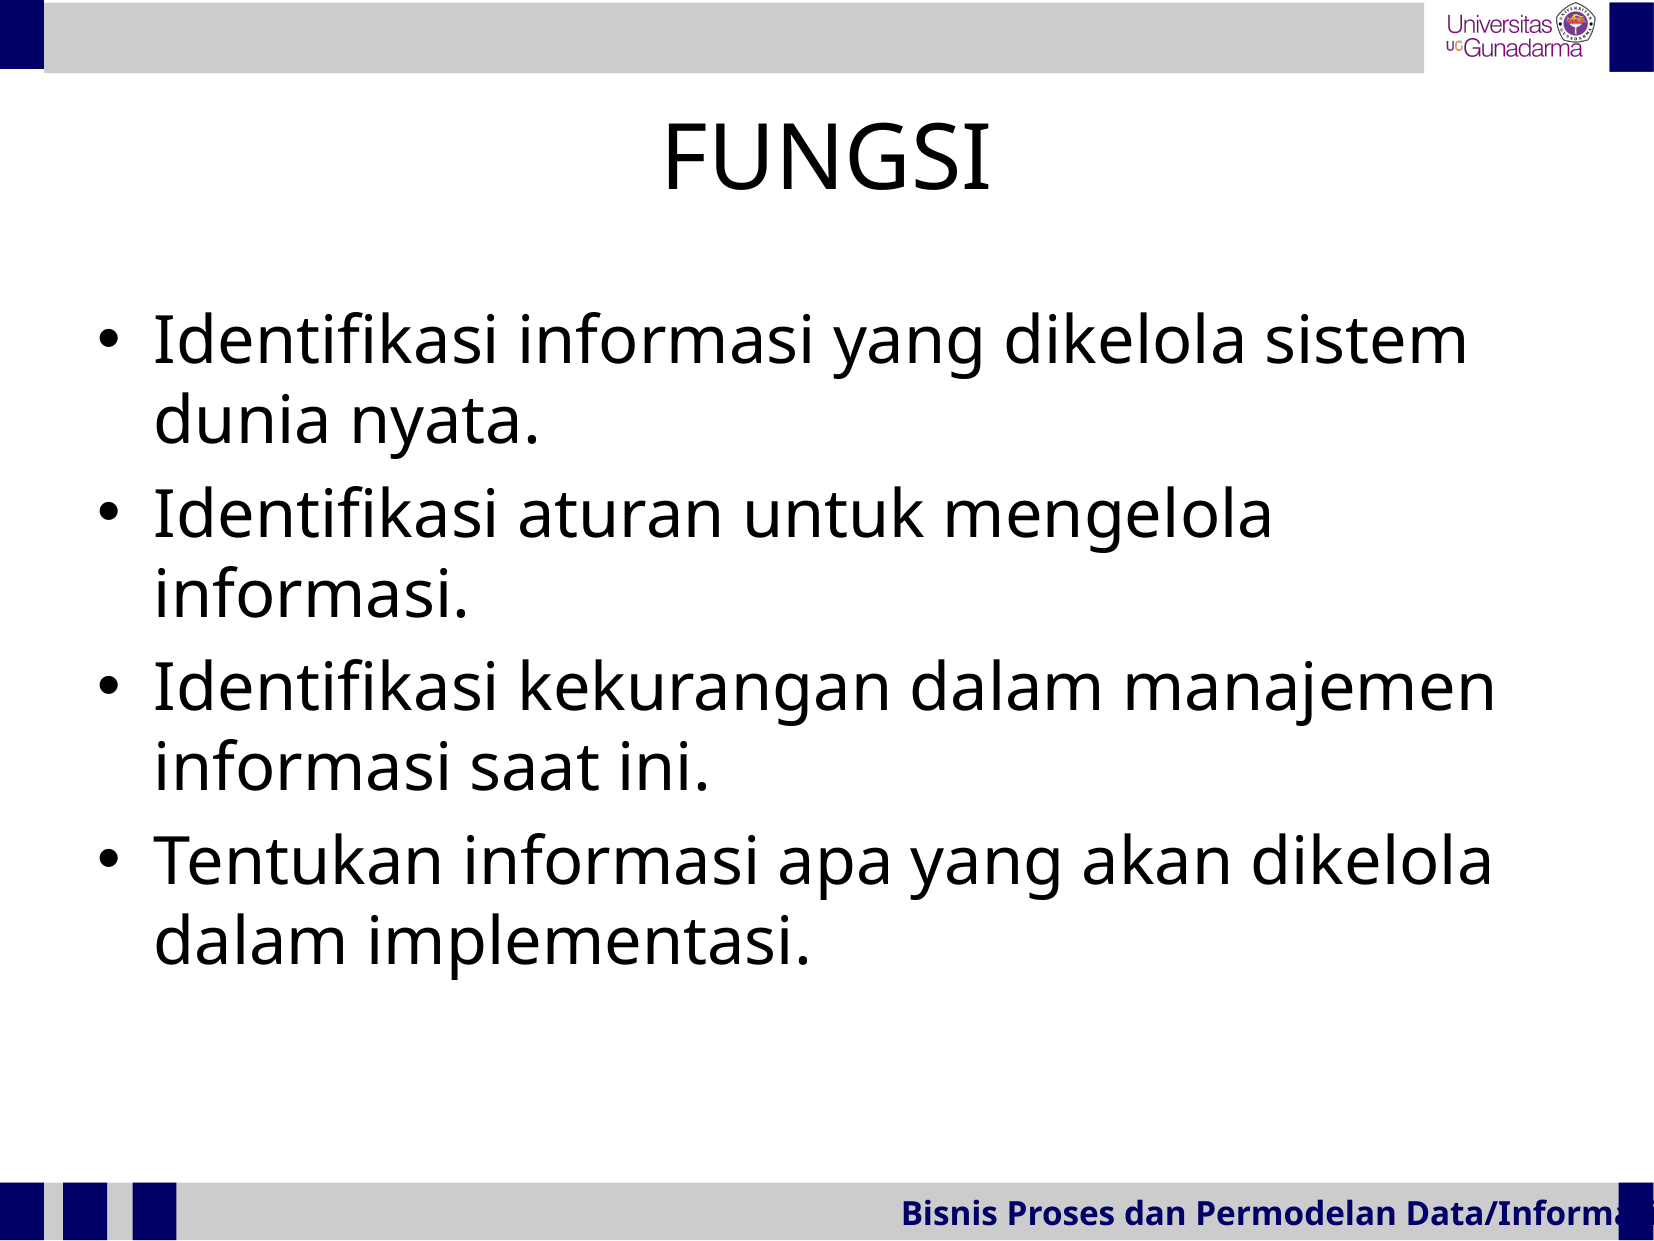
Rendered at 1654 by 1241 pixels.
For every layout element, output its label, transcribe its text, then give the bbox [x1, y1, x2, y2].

list Identifikasi informasi yang dikelola sistem dunia nyata. Identifikasi aturan untuk mengelola informasi. Identifikasi kekurangan dalam manajemen informasi saat ini. Tentukan informasi apa yang akan dikelola dalam implementasi. [82, 289, 1624, 1027]
title FUNGSI [82, 49, 1571, 257]
picture [1437, 2, 1610, 62]
